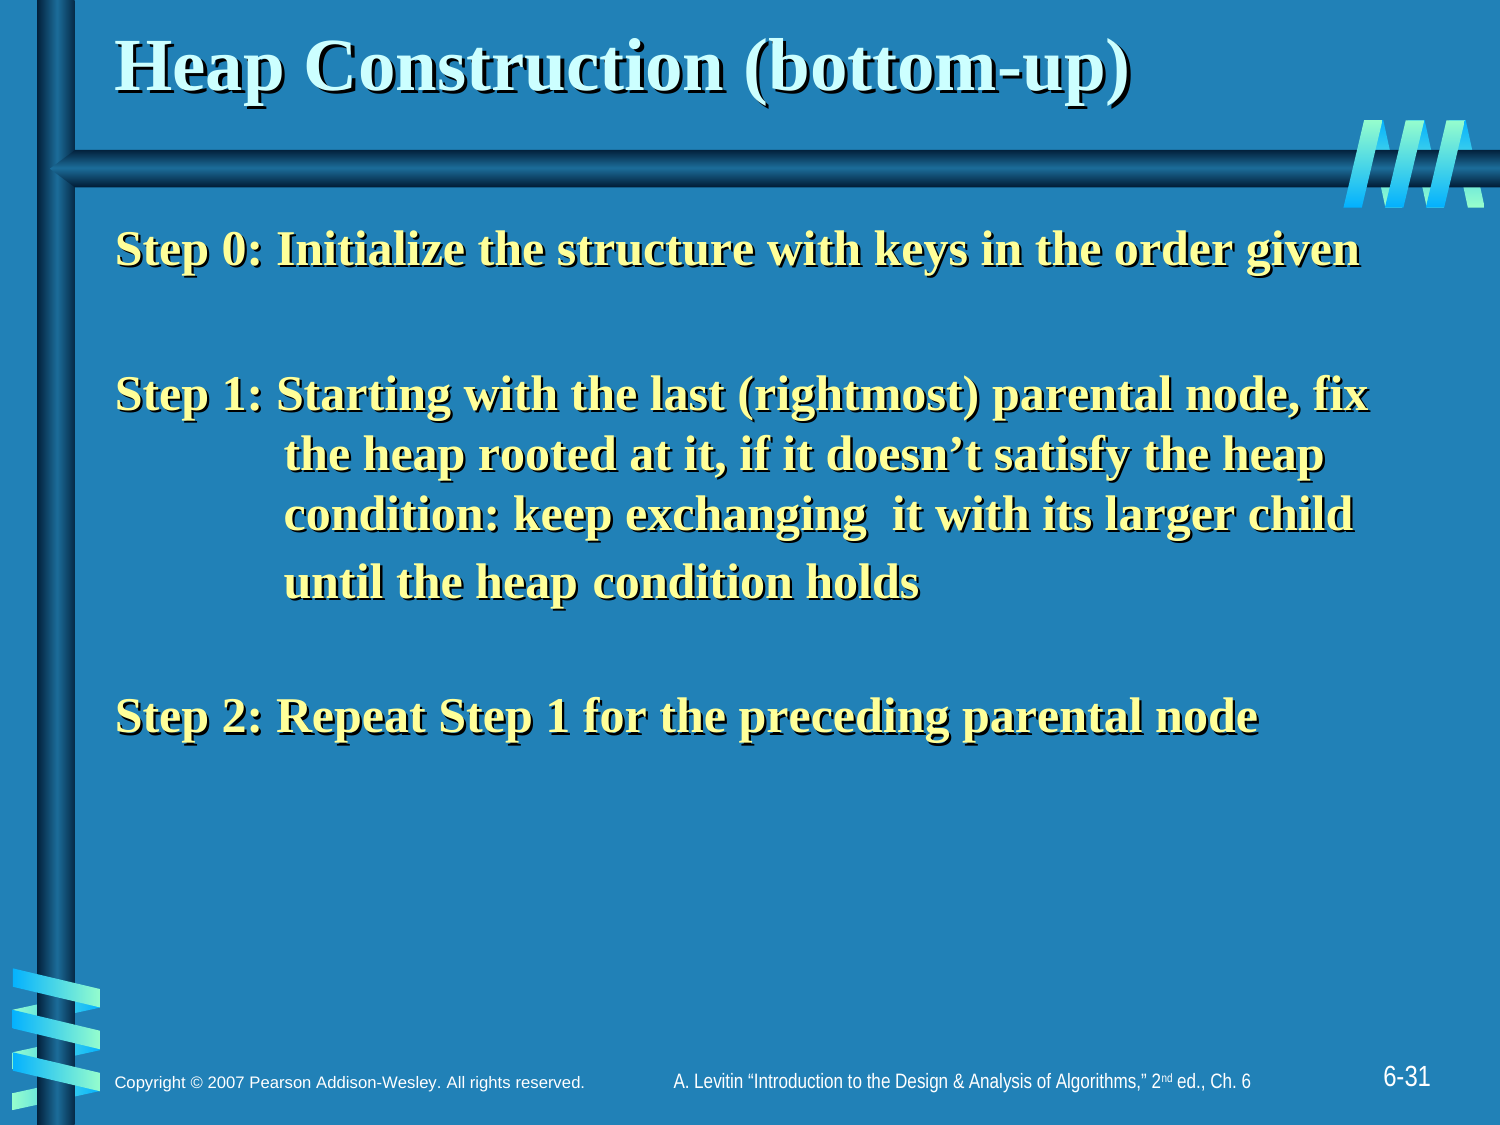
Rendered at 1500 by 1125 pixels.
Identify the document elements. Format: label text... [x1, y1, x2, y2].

list Step 0: Initialize the structure with keys in the order given Step 1: Starting with the last (rightmost) parental node, fix the heap rooted at it, if it doesn’t satisfy the heap condition: keep exchanging it with its larger child until the heap condition holds Step 2: Repeat Step 1 for the preceding parental node [99, 207, 1463, 1013]
title Heap Construction (bottom-up) [99, 37, 1345, 113]
